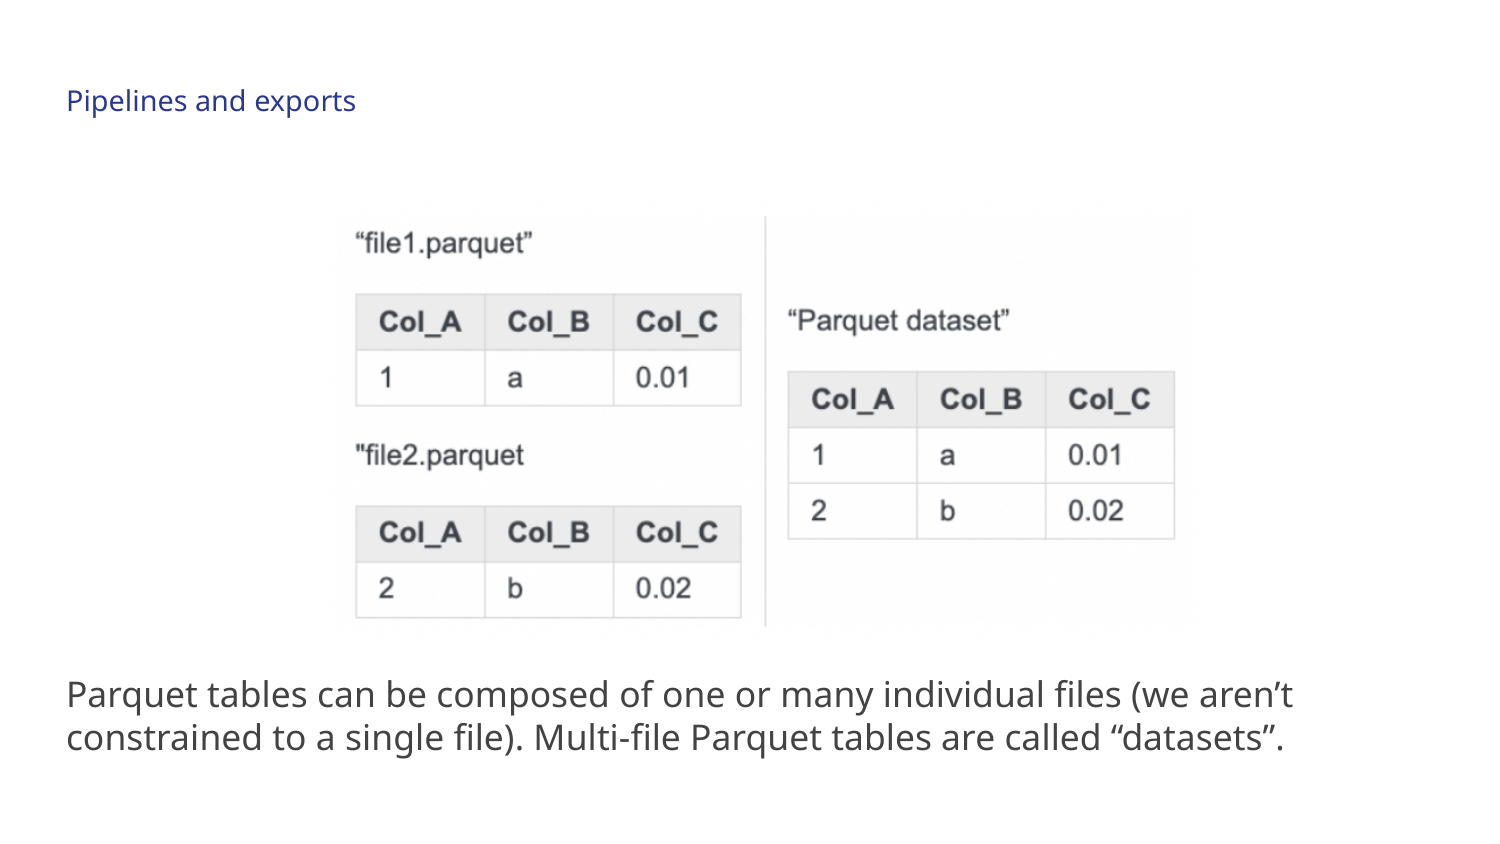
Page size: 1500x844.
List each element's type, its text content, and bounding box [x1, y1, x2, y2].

picture [325, 201, 1201, 643]
title Pipelines and exports [51, 67, 1449, 167]
text_box Parquet tables can be composed of one or many individual files (we aren’t constrained to a single file). Multi-file Parquet tables are called “datasets”. [51, 657, 1475, 793]
